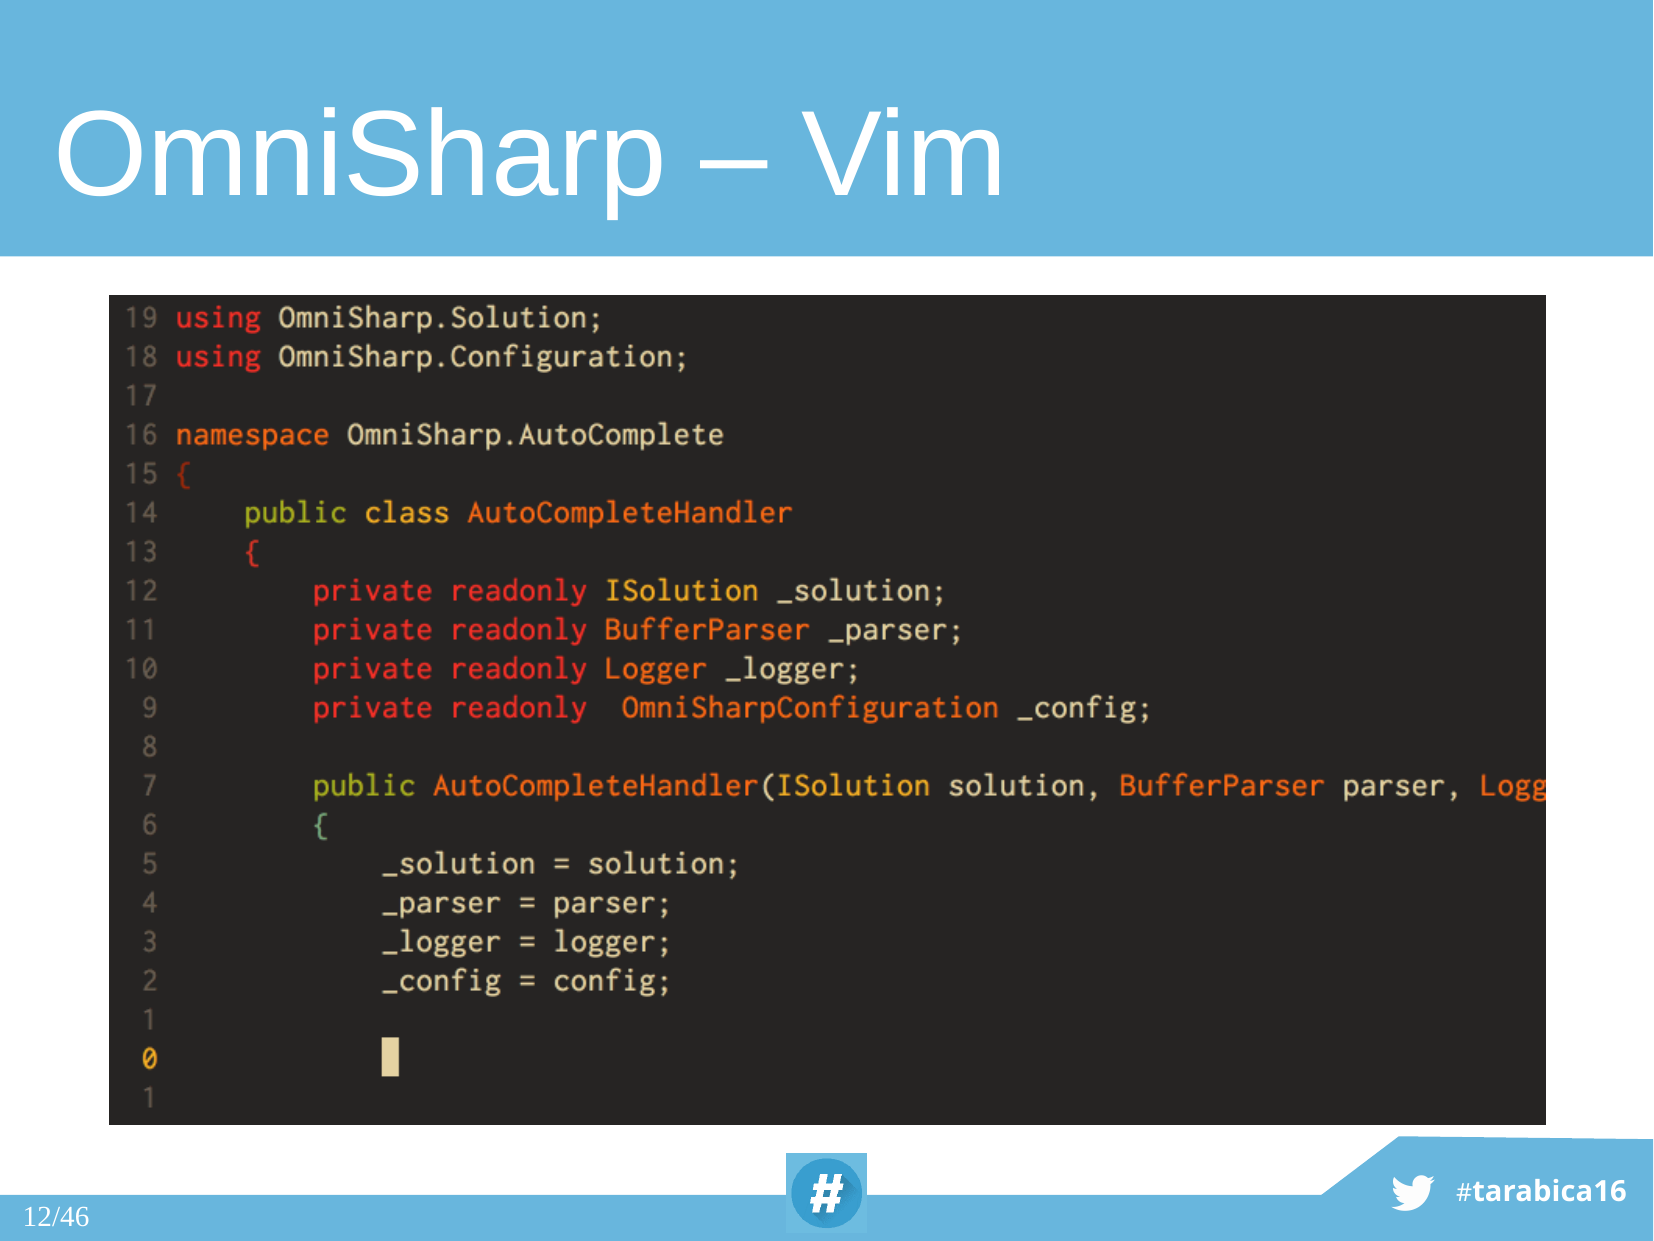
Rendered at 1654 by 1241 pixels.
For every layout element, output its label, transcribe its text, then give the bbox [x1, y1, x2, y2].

title OmniSharp – Vim [53, 49, 1600, 257]
picture [109, 295, 1546, 1126]
picture [786, 1153, 867, 1233]
picture [1378, 1158, 1448, 1228]
